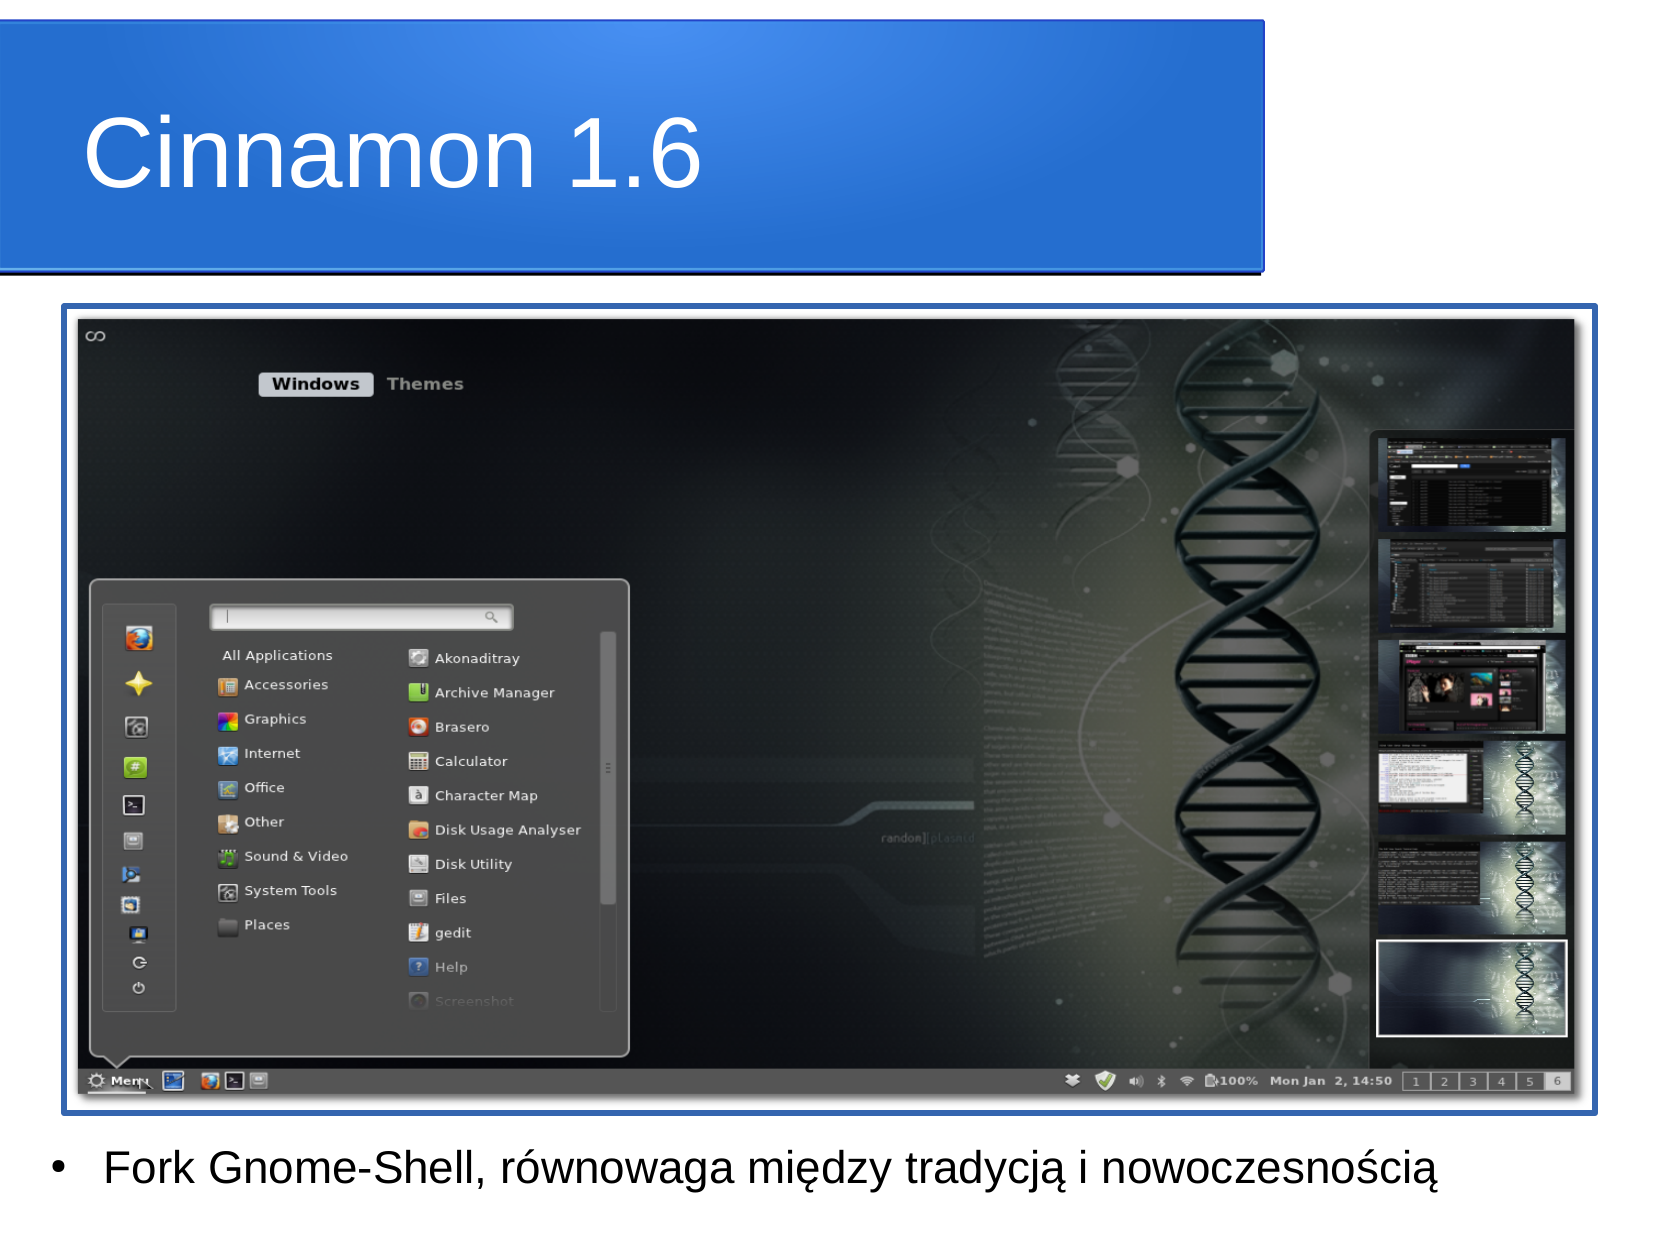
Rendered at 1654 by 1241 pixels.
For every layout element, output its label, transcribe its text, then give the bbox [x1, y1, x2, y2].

picture [67, 309, 1593, 1111]
list Fork Gnome-Shell, równowaga między tradycją i nowoczesnością [32, 1141, 1607, 1201]
title Cinnamon 1.6 [82, 49, 1250, 257]
